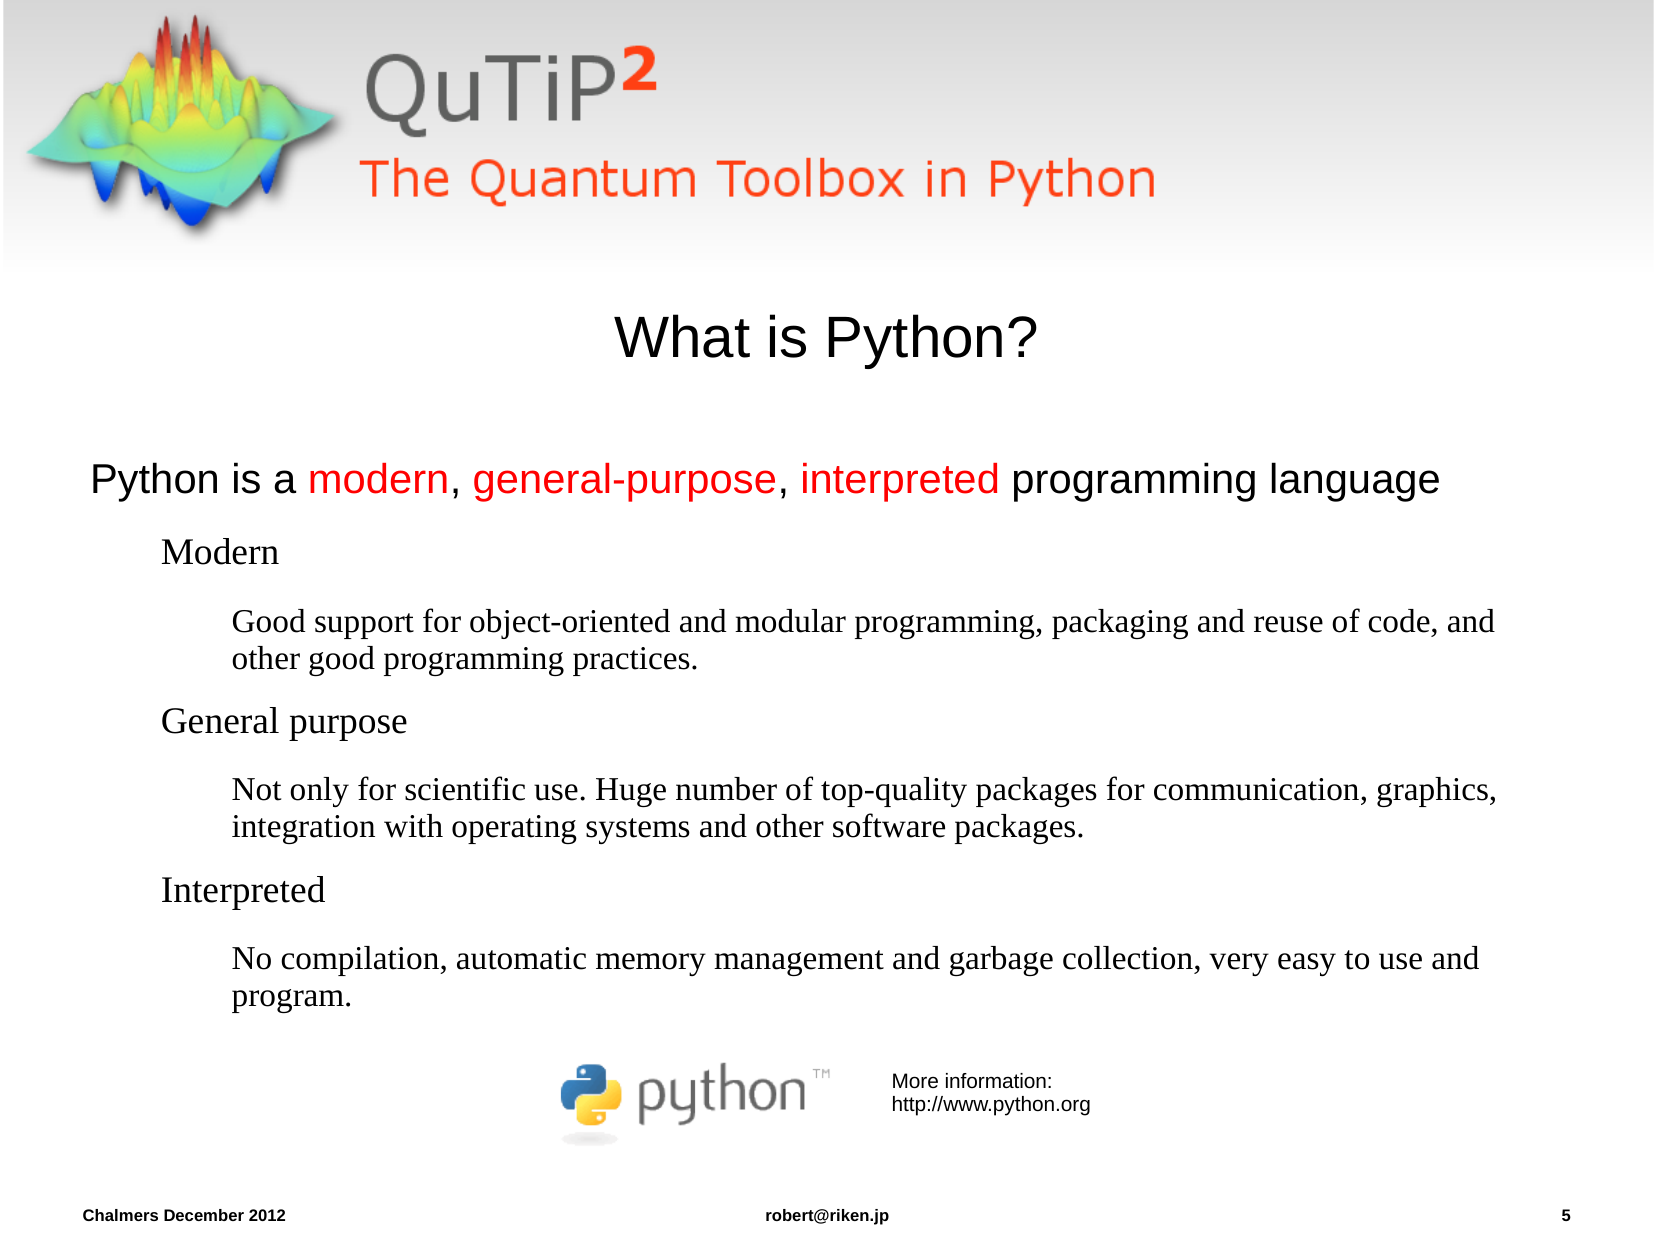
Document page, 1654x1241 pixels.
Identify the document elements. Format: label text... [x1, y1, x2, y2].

title What is Python? [82, 273, 1571, 401]
picture [536, 1047, 866, 1159]
picture [3, 0, 1654, 273]
text_box More information: http://www.python.org [876, 1062, 1106, 1124]
list Python is a modern, general-purpose, interpreted programming language Modern Good support for object-oriented and modular programming, packaging and reuse of code, and other good programming practices. General purpose Not only for scientific use. Huge number of top-quality packages for communication, graphics, integration with operating systems and other software packages. Interpreted No compilation, automatic memory management and garbage collection, very easy to use and program. [90, 455, 1571, 1131]
